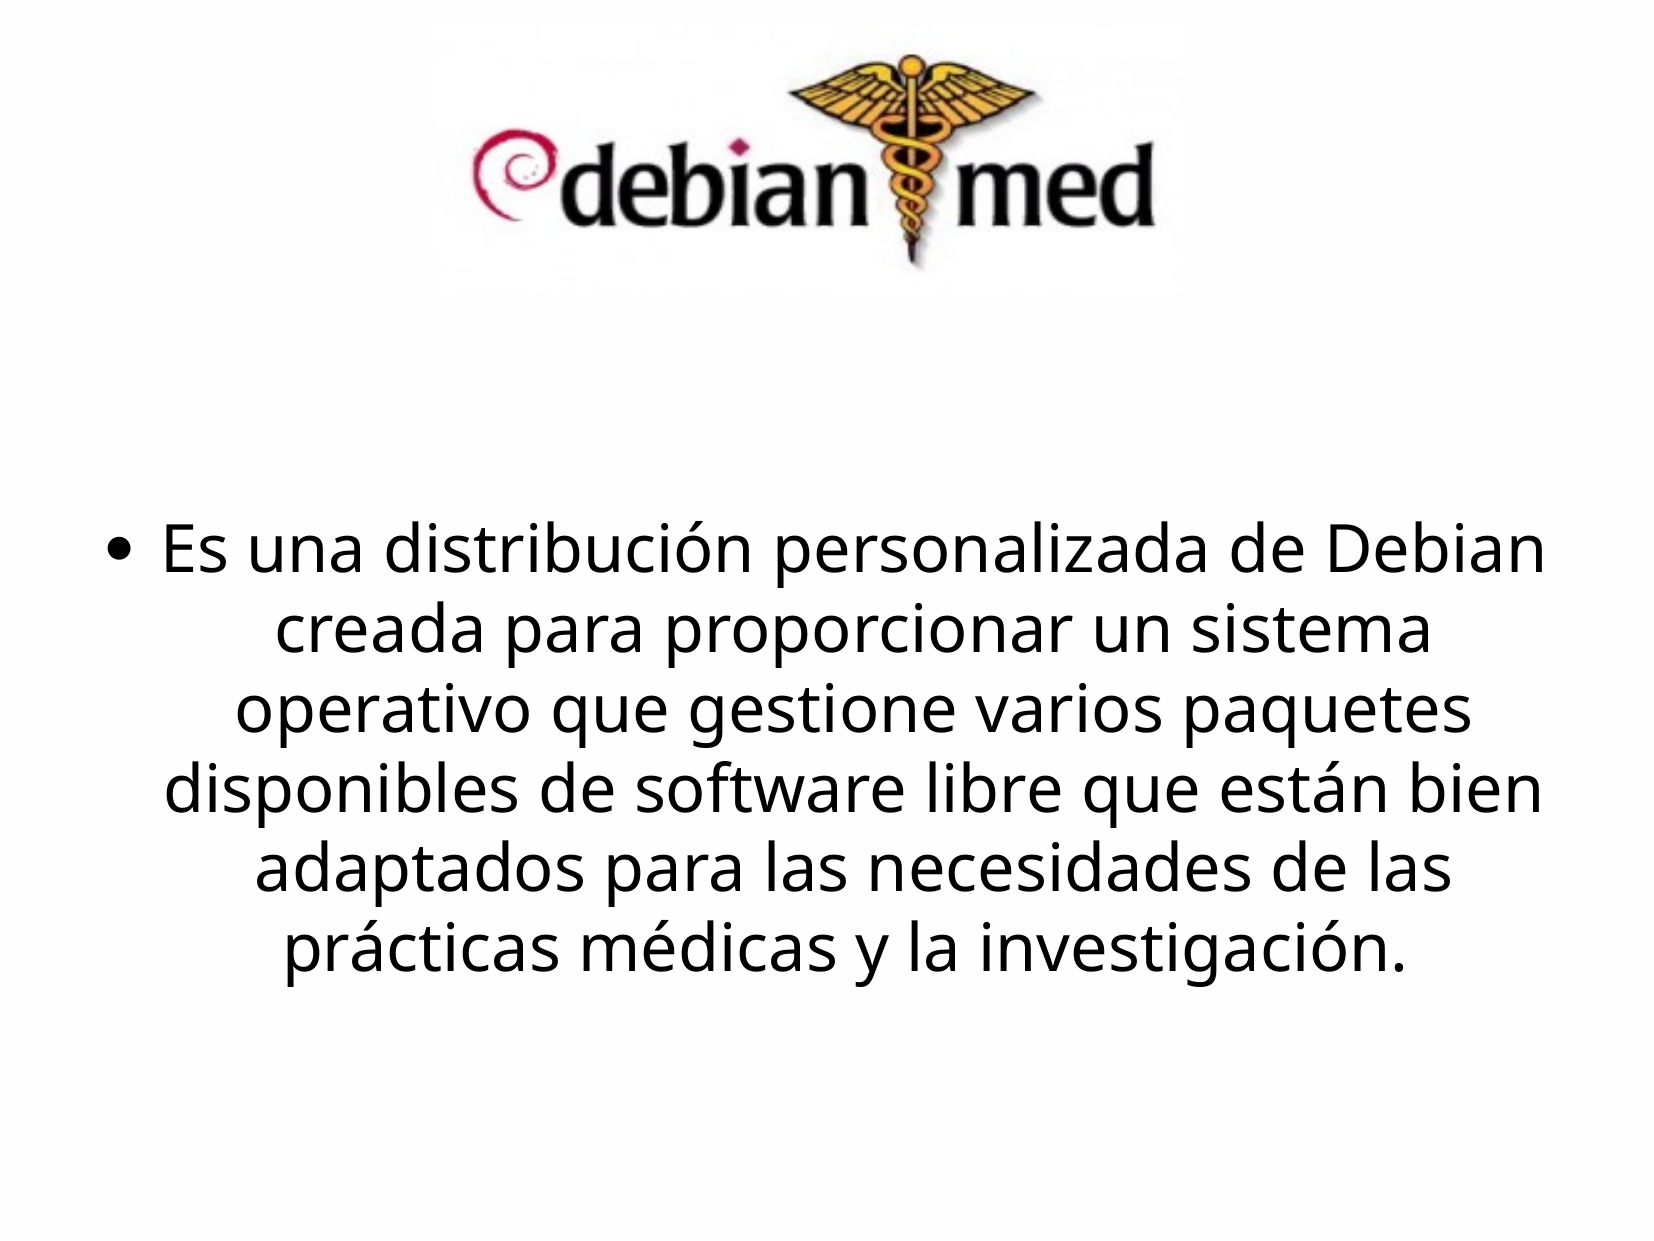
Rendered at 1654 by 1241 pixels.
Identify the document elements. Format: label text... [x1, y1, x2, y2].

picture [437, 25, 1182, 291]
list Es una distribución personalizada de Debian creada para proporcionar un sistema operativo que gestione varios paquetes disponibles de software libre que están bien adaptados para las necesidades de las prácticas médicas y la investigación. [82, 333, 1571, 1158]
